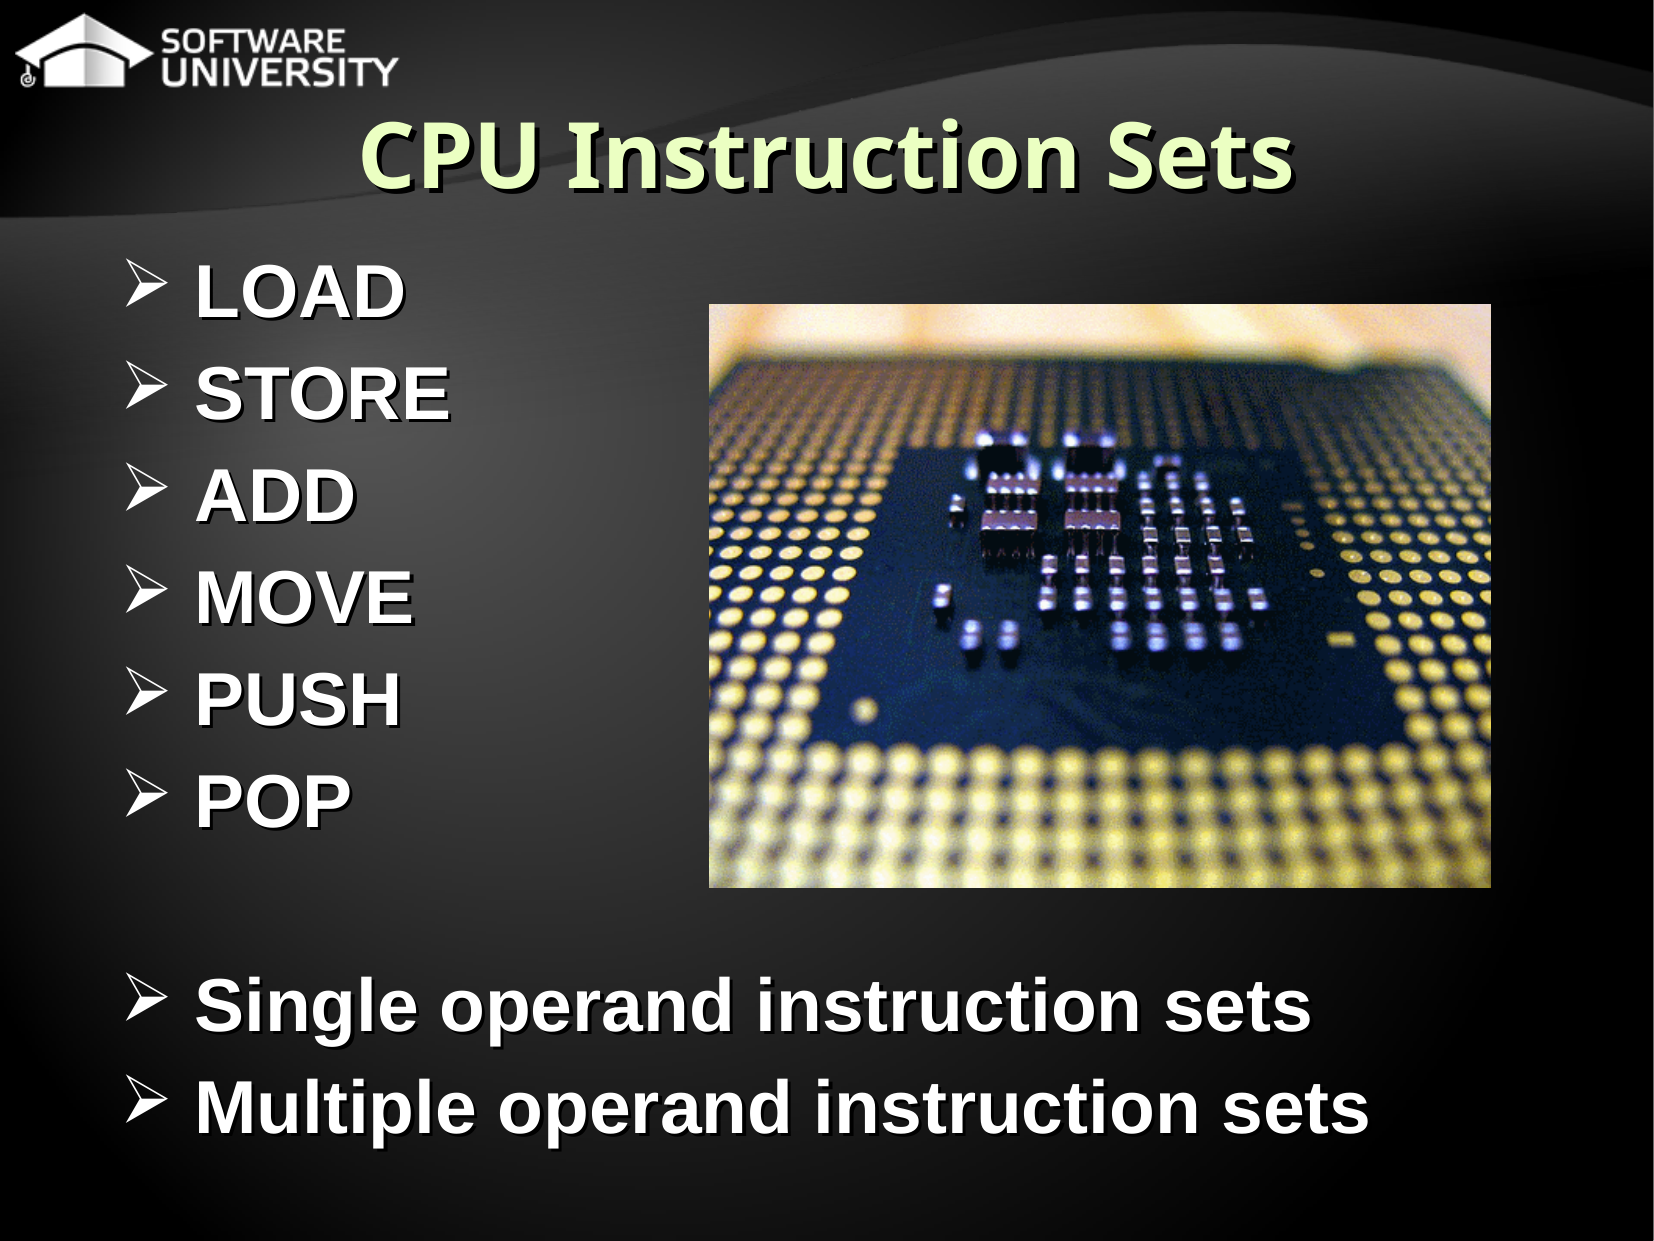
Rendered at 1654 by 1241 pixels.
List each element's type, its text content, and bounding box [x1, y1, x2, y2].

subtitle LOAD STORE ADD MOVE PUSH POP Single operand instruction sets Multiple operand instruction sets [120, 249, 1636, 1150]
picture [0, 0, 1654, 1241]
title CPU Instruction Sets [82, 49, 1571, 257]
